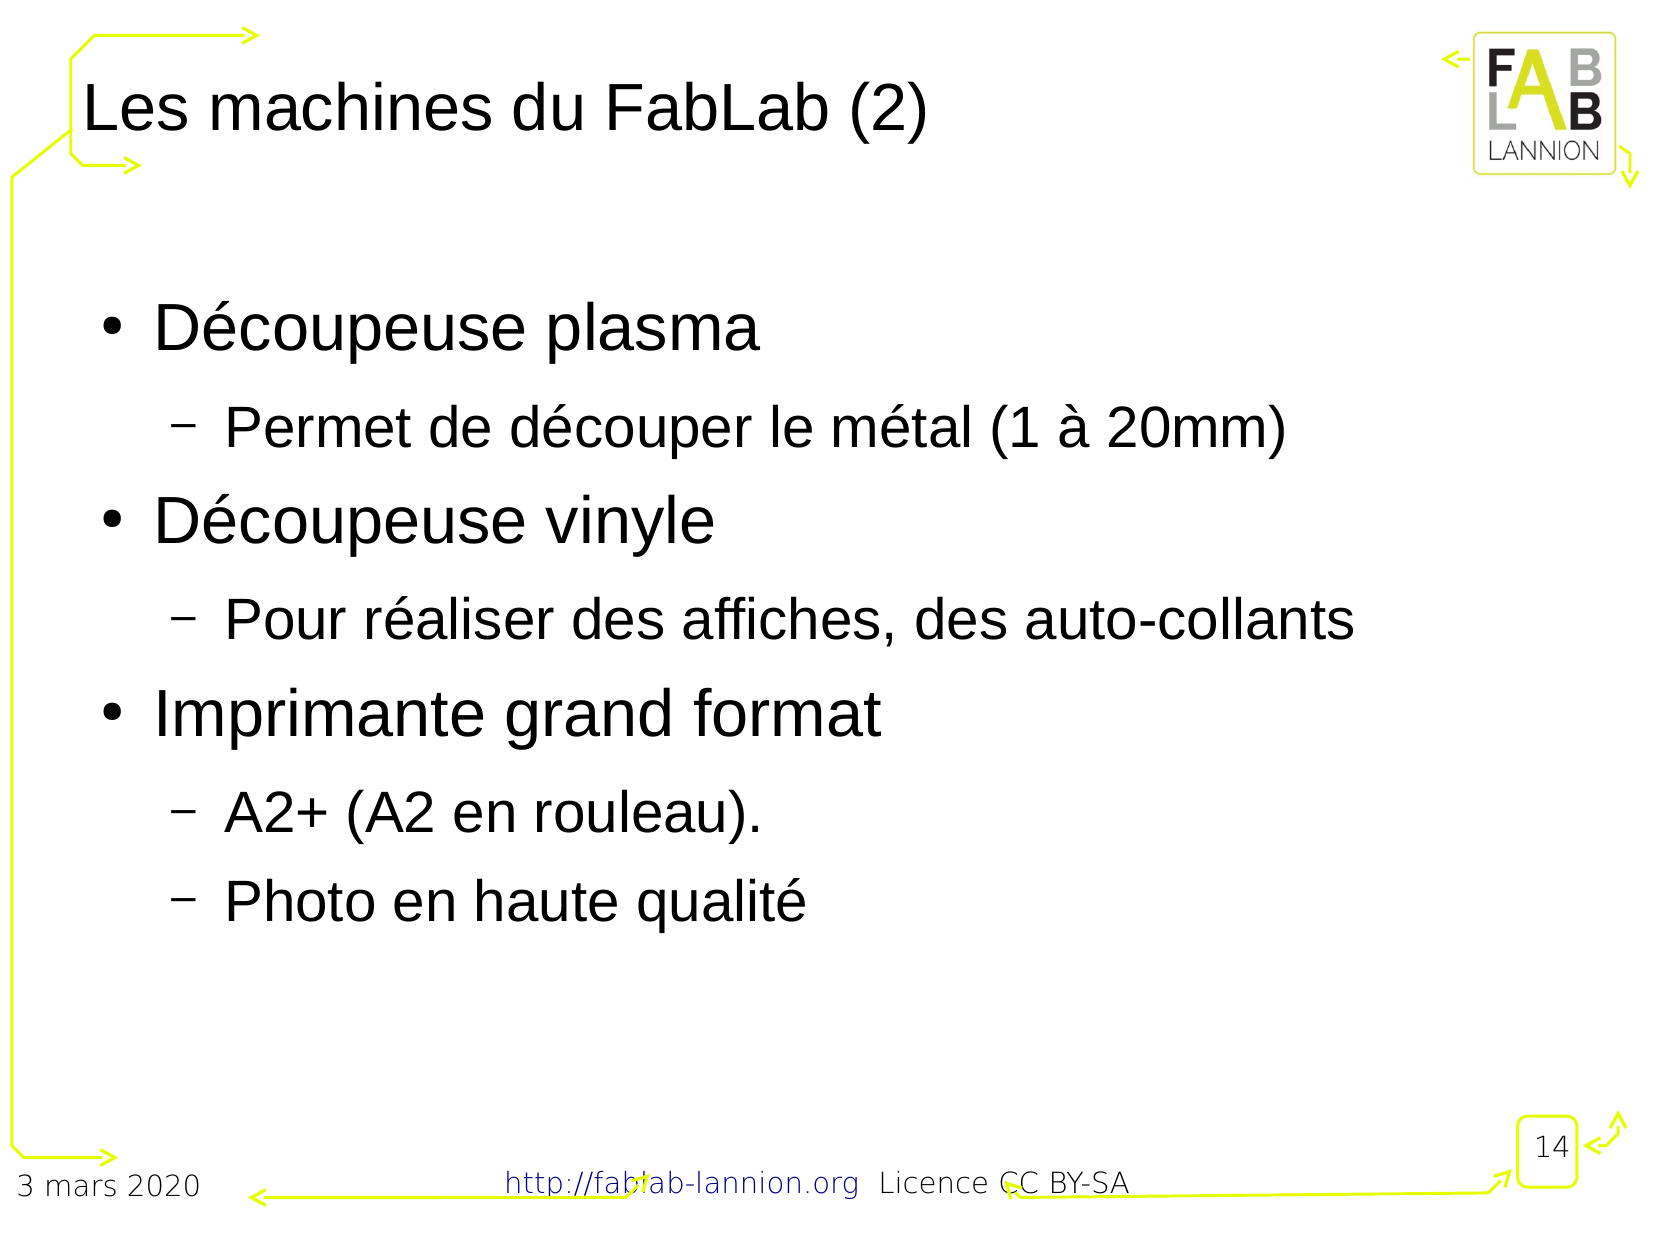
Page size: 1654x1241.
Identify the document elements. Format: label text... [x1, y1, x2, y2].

title Les machines du FabLab (2) [82, 49, 1441, 166]
list Découpeuse plasma Permet de découper le métal (1 à 20mm) Découpeuse vinyle Pour réaliser des affiches, des auto-collants Imprimante grand format A2+ (A2 en rouleau). Photo en haute qualité [82, 290, 1571, 1010]
picture [1470, 29, 1619, 178]
